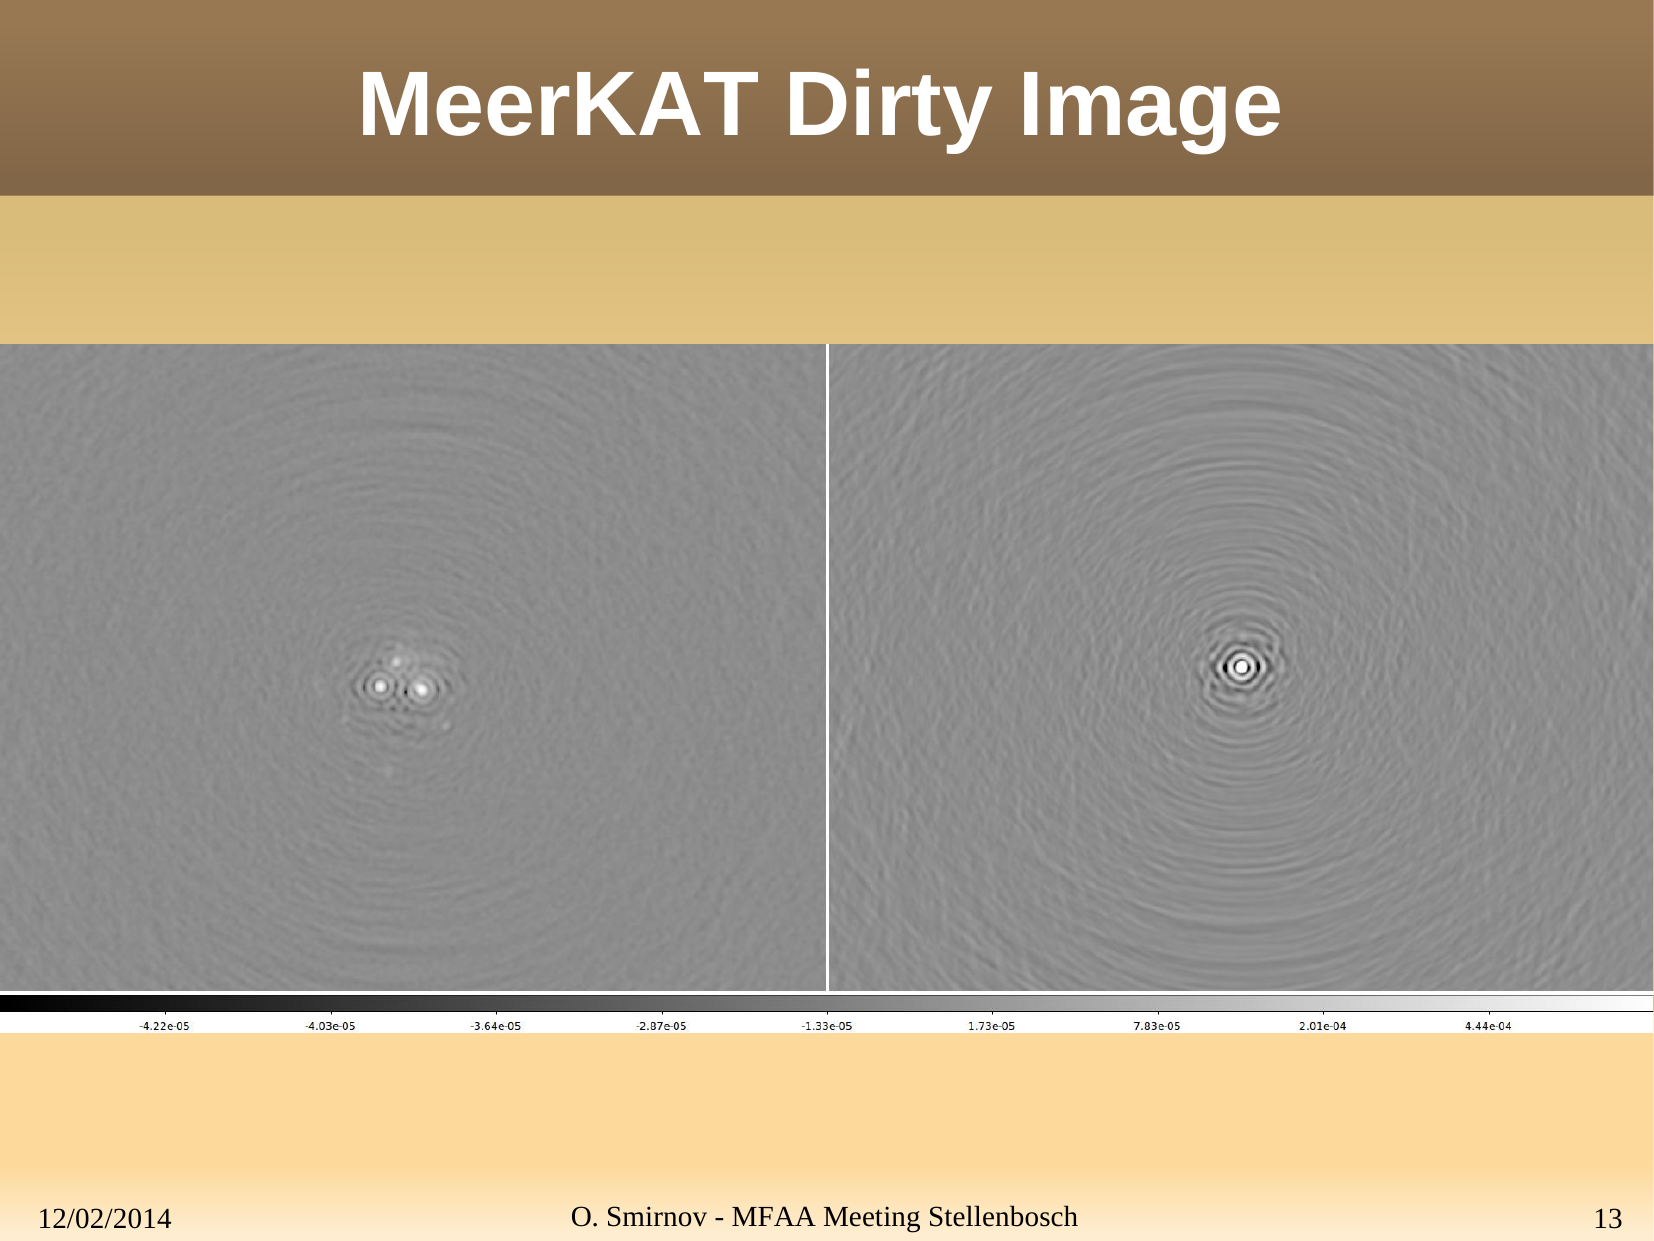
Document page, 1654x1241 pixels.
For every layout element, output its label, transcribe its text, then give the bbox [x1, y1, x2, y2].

title MeerKAT Dirty Image [76, 0, 1565, 208]
picture [0, 0, 1654, 1241]
